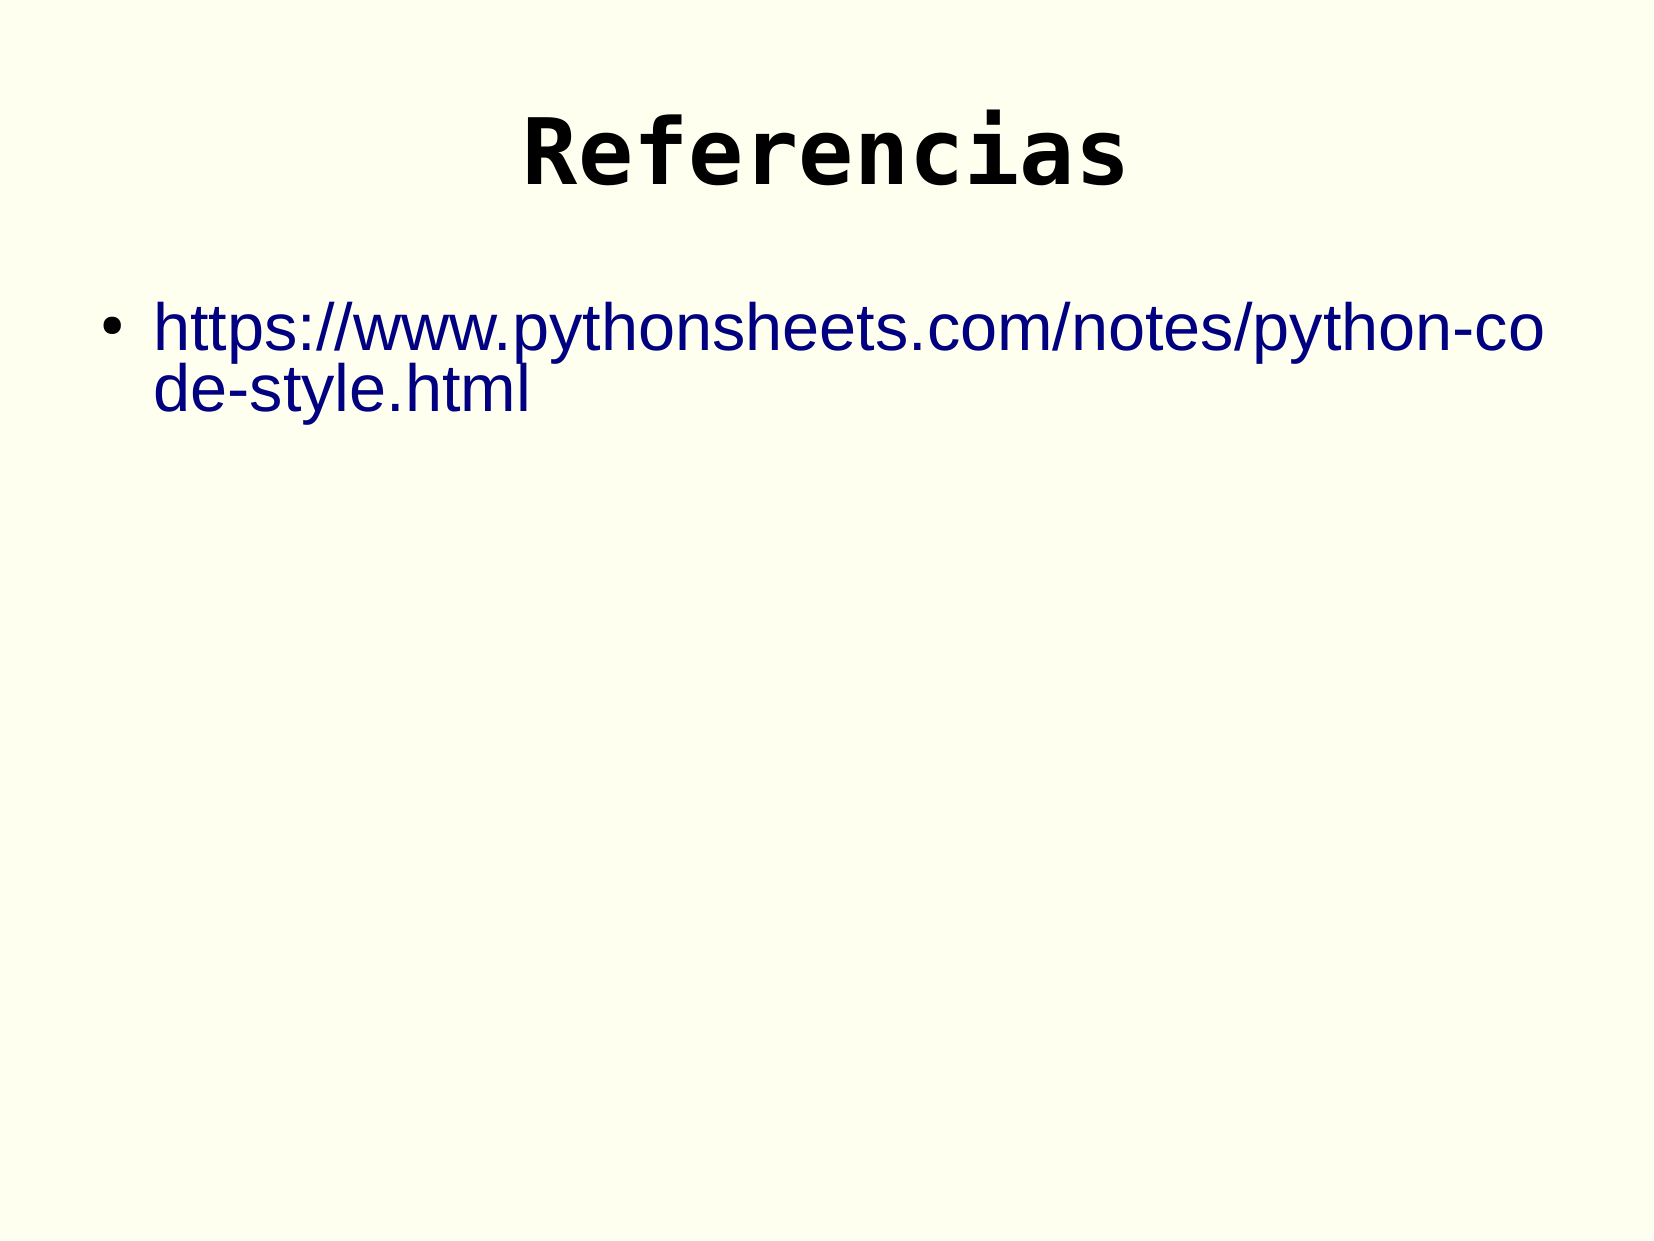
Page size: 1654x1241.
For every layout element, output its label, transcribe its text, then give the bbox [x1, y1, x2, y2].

title Referencias [82, 49, 1571, 257]
list https://www.pythonsheets.com/notes/python-code-style.html [82, 290, 1571, 1010]
